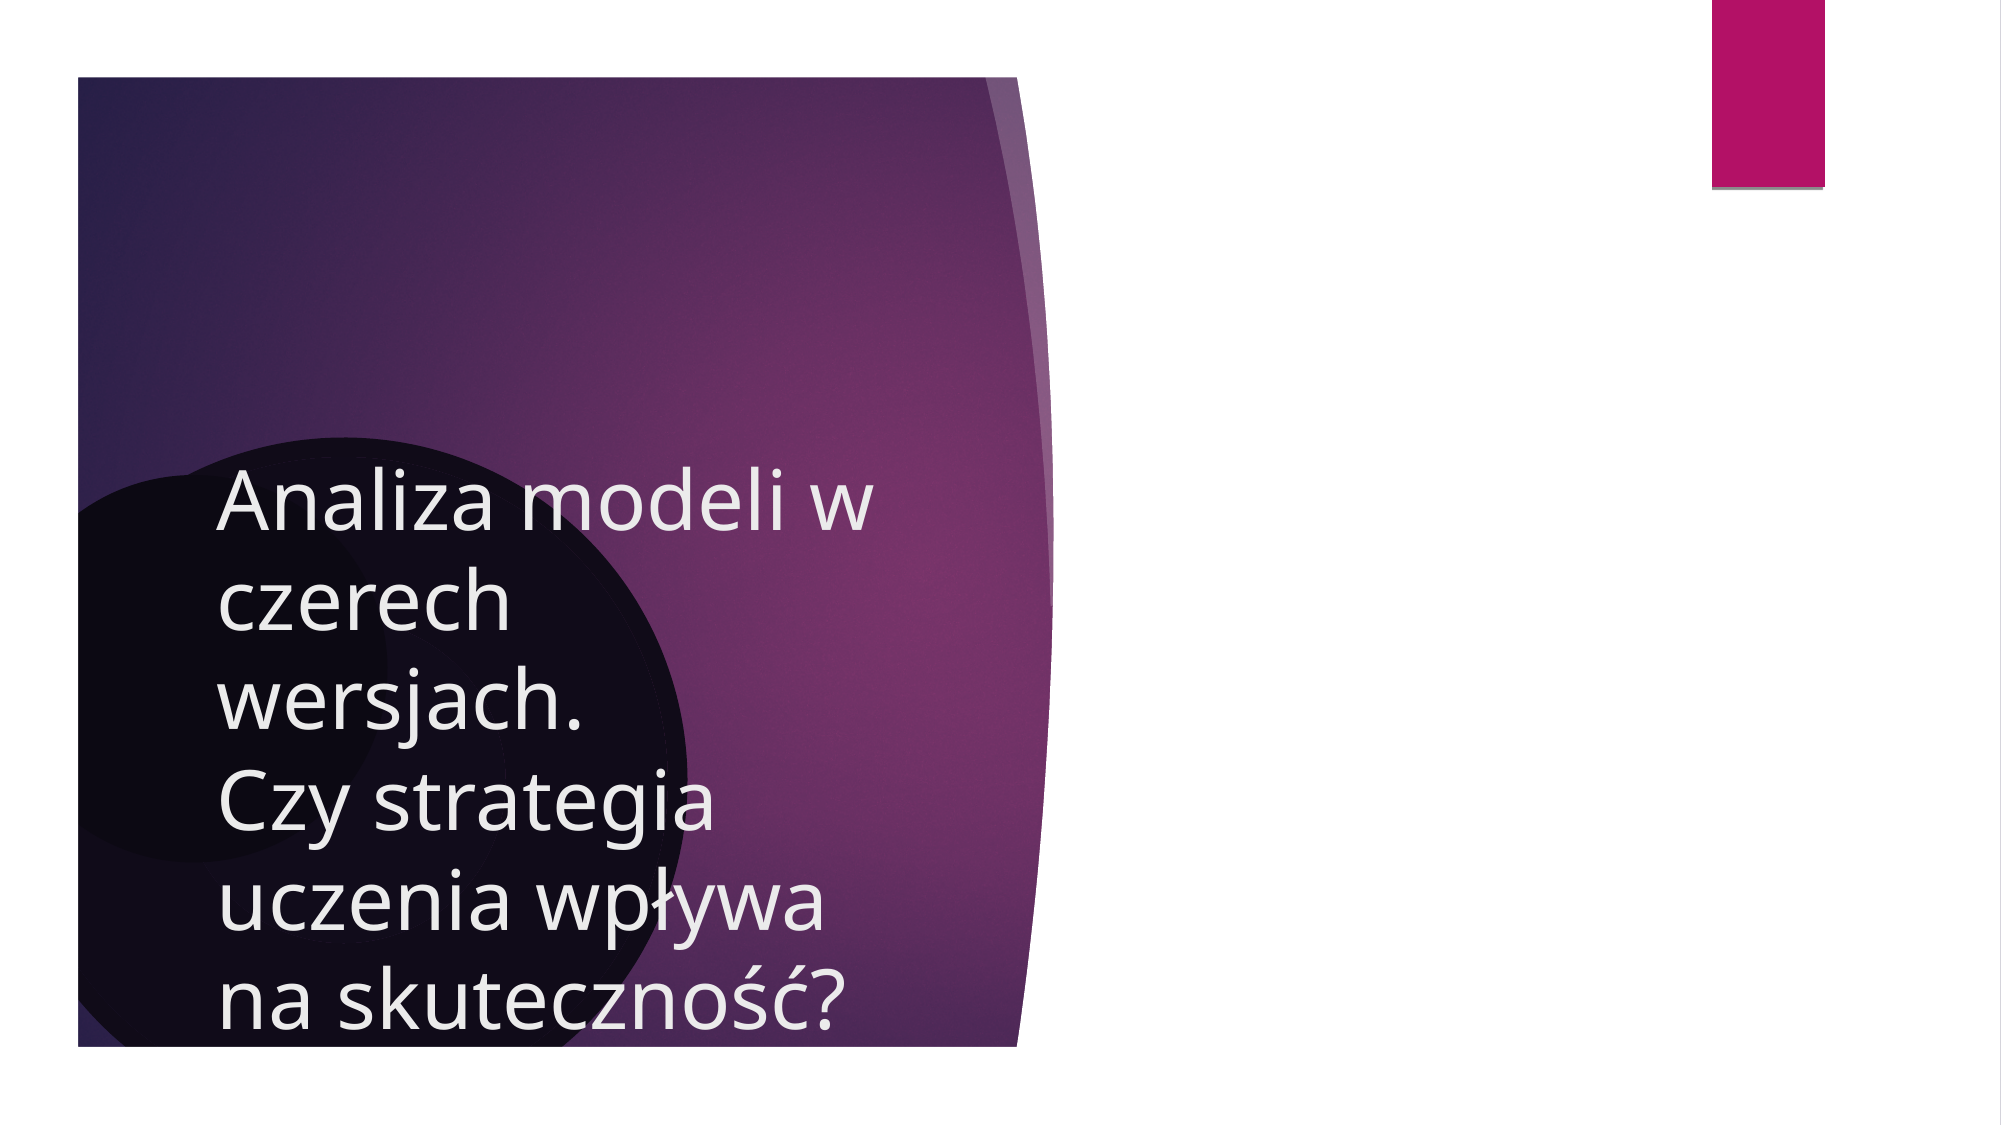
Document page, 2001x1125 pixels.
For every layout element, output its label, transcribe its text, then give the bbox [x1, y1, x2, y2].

title Analiza modeli w czerech wersjach. Czy strategia uczenia wpływa na skuteczność? [189, 177, 904, 814]
